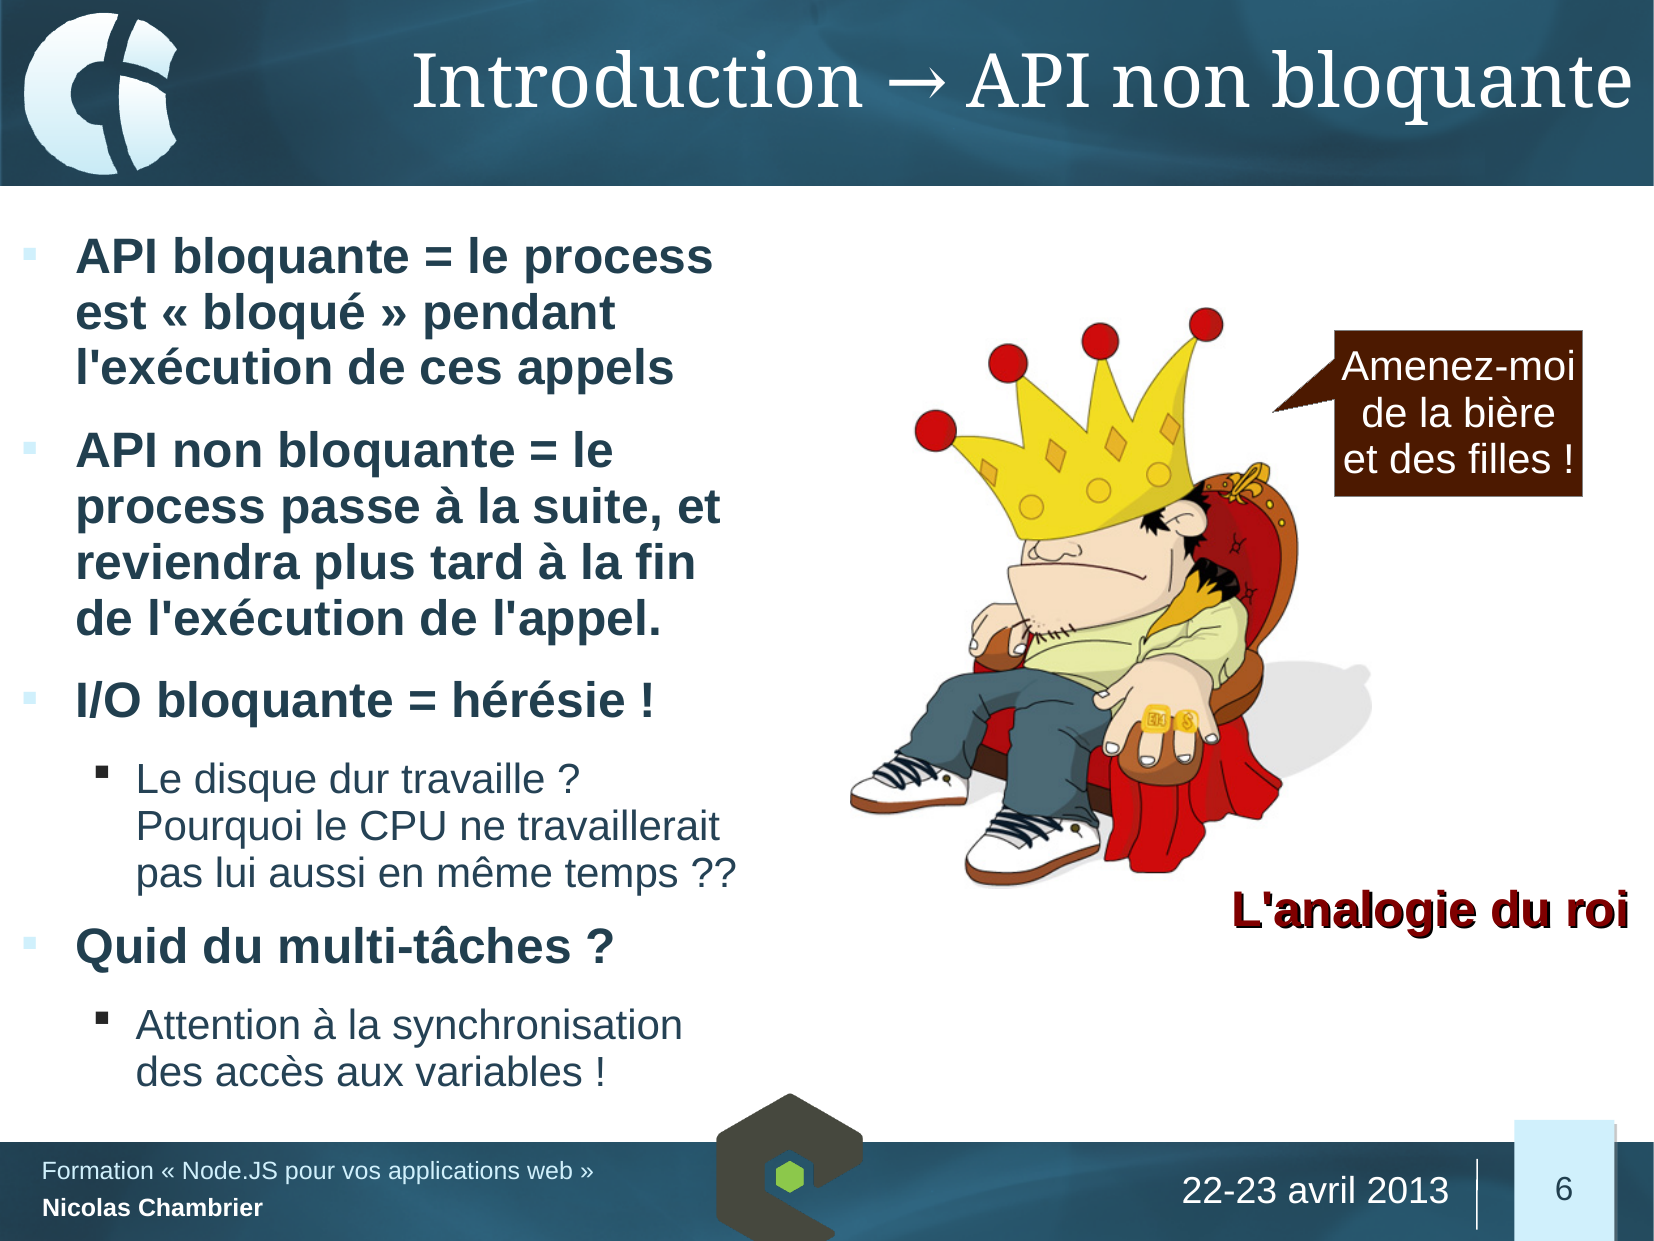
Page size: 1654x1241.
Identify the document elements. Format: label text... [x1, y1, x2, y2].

title Introduction → API non bloquante [226, 0, 1654, 187]
picture [850, 307, 1372, 889]
text_box L'analogie du roi [1216, 874, 1645, 945]
text_box Amenez-moi de la bière et des filles ! [1272, 330, 1583, 497]
picture [0, 0, 221, 187]
list API bloquante = le process est « bloqué » pendant l'exécution de ces appels API non bloquante = le process passe à la suite, et reviendra plus tard à la fin de l'exécution de l'appel. I/O bloquante = hérésie ! Le disque dur travaille ? Pourquoi le CPU ne travaillerait pas lui aussi en même temps ?? Quid du multi-tâches ? Attention à la synchronisation des accès aux variables ! [23, 224, 750, 1108]
picture [716, 1093, 863, 1241]
